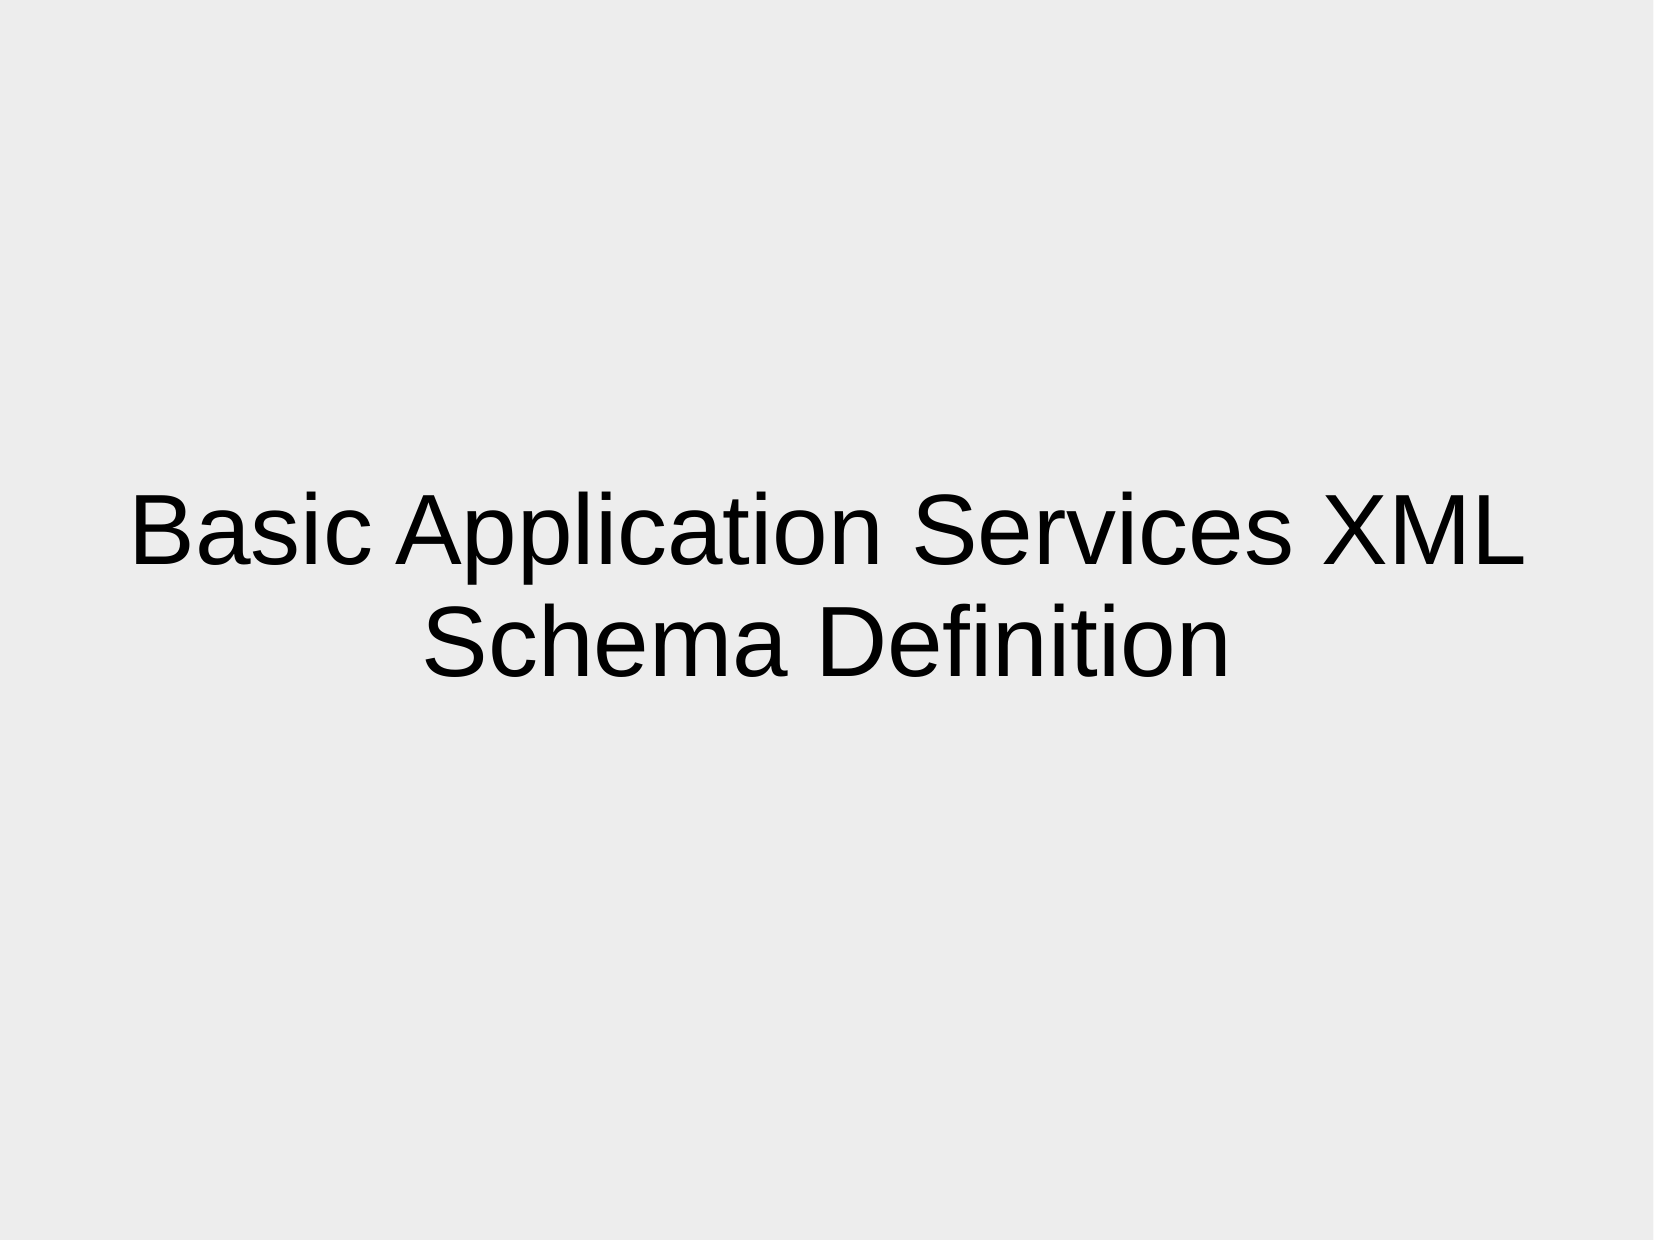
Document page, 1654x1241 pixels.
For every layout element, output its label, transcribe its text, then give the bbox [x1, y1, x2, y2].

text_box Basic Application Services XML Schema Definition [0, 466, 1654, 705]
